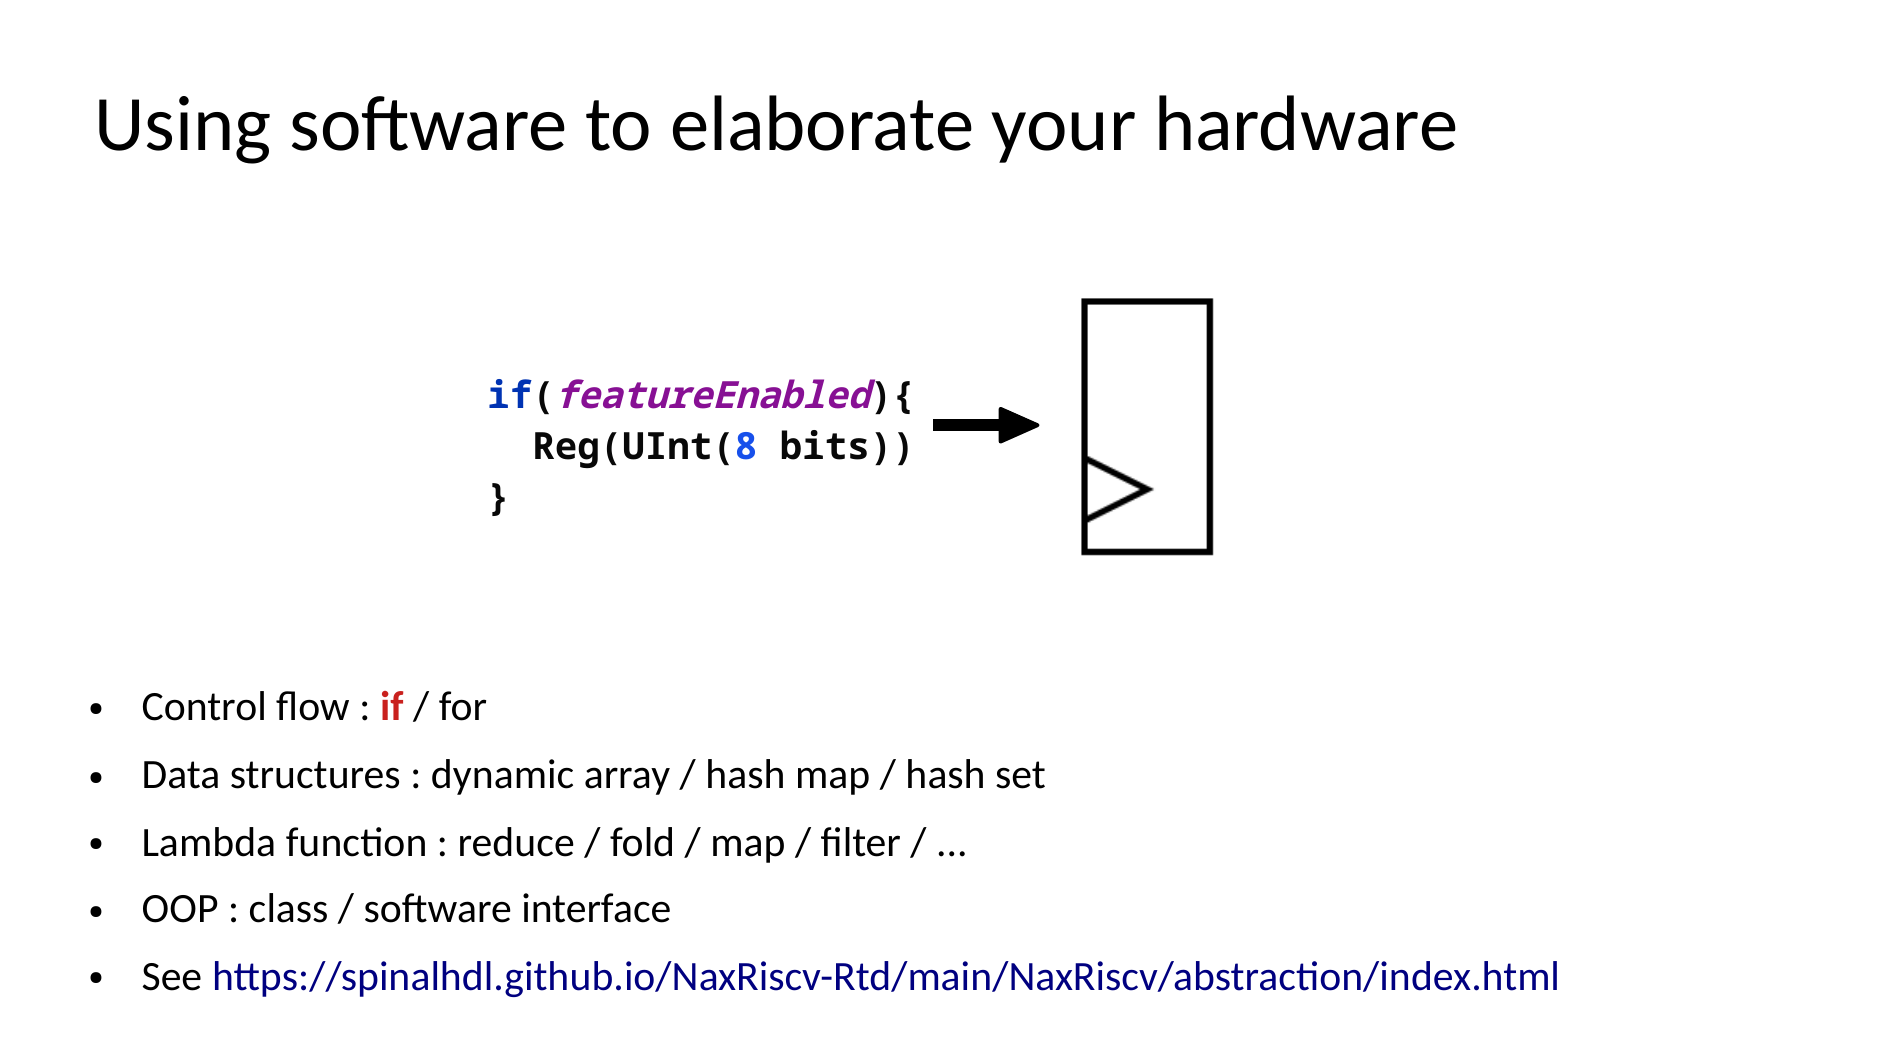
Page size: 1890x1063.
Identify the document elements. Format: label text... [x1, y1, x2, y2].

list Control flow : if / for Data structures : dynamic array / hash map / hash set Lambda function : reduce / fold / map / filter / ... OOP : class / software interface See https://spinalhdl.github.io/NaxRiscv-Rtd/main/NaxRiscv/abstraction/index.html [70, 688, 1878, 1063]
title Using software to elaborate your hardware [94, 42, 1796, 220]
picture [1019, 236, 1276, 618]
text_box if(featureEnabled){ Reg(UInt(8 bits)) } [472, 361, 975, 520]
